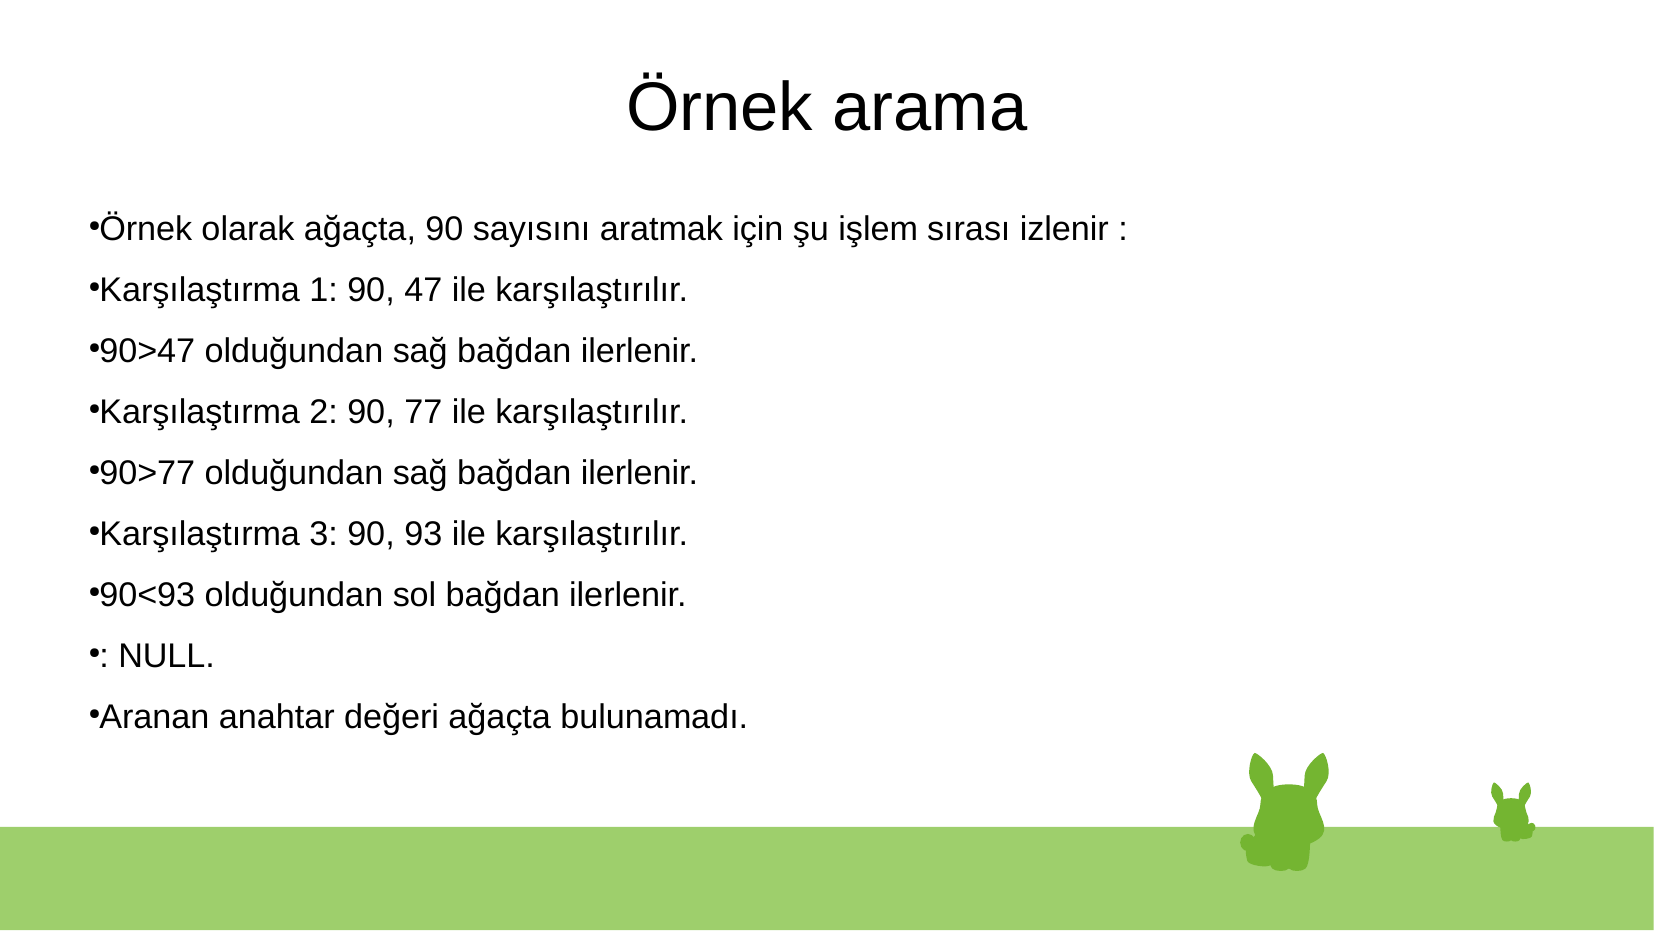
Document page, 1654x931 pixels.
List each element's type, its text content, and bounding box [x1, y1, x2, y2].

title Örnek arama [88, 29, 1565, 178]
list ﻿Örnek olarak ağaçta, 90 sayısını aratmak için şu işlem sırası izlenir : Karşılaştırma 1: 90, 47 ile karşılaştırılır. 90>47 olduğundan sağ bağdan ilerlenir. Karşılaştırma 2: 90, 77 ile karşılaştırılır. 90>77 olduğundan sağ bağdan ilerlenir. Karşılaştırma 3: 90, 93 ile karşılaştırılır. 90<93 olduğundan sol bağdan ilerlenir. : NULL. Aranan anahtar değeri ağaçta bulunamadı. [88, 206, 1565, 739]
